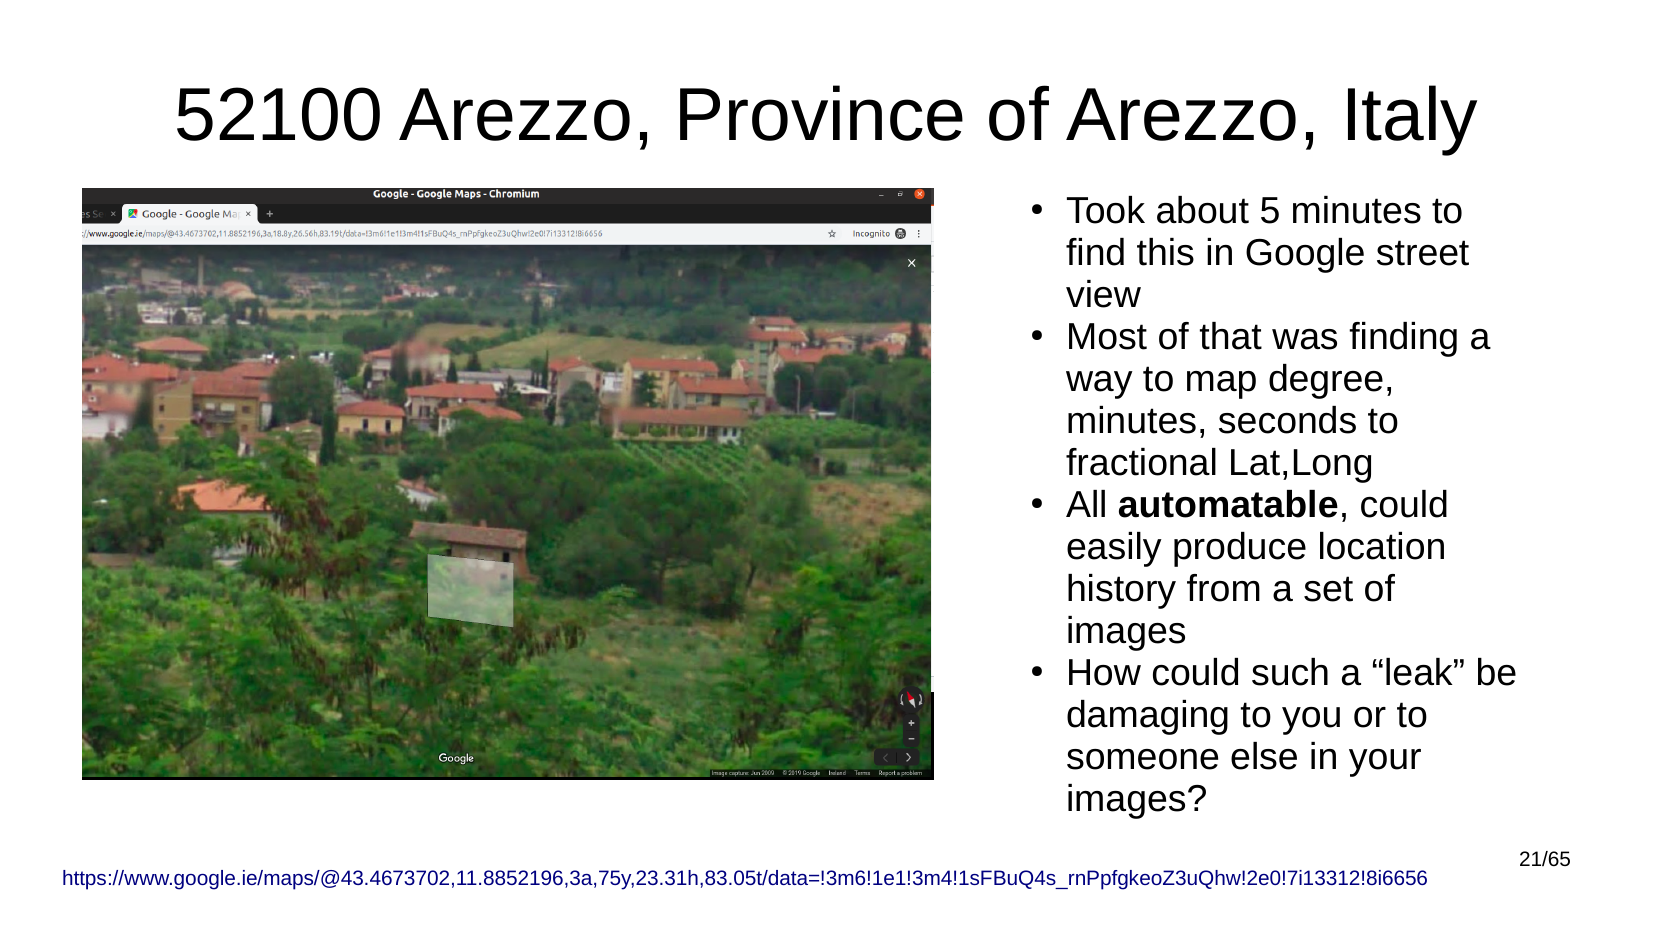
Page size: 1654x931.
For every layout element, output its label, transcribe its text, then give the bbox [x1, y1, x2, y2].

text_box https://www.google.ie/maps/@43.4673702,11.8852196,3a,75y,23.31h,83.05t/data=!3m6!1e1!3m4!1sFBuQ4s_rnPpfgkeoZ3uQhw!2e0!7i13312!8i6656 [47, 859, 1504, 898]
picture [82, 188, 934, 780]
title 52100 Arezzo, Province of Arezzo, Italy [82, 37, 1571, 193]
text_box Took about 5 minutes to find this in Google street view Most of that was finding a way to map degree, minutes, seconds to fractional Lat,Long All automatable, could easily produce location history from a set of images How could such a “leak” be damaging to you or to someone else in your images? [1015, 182, 1536, 827]
